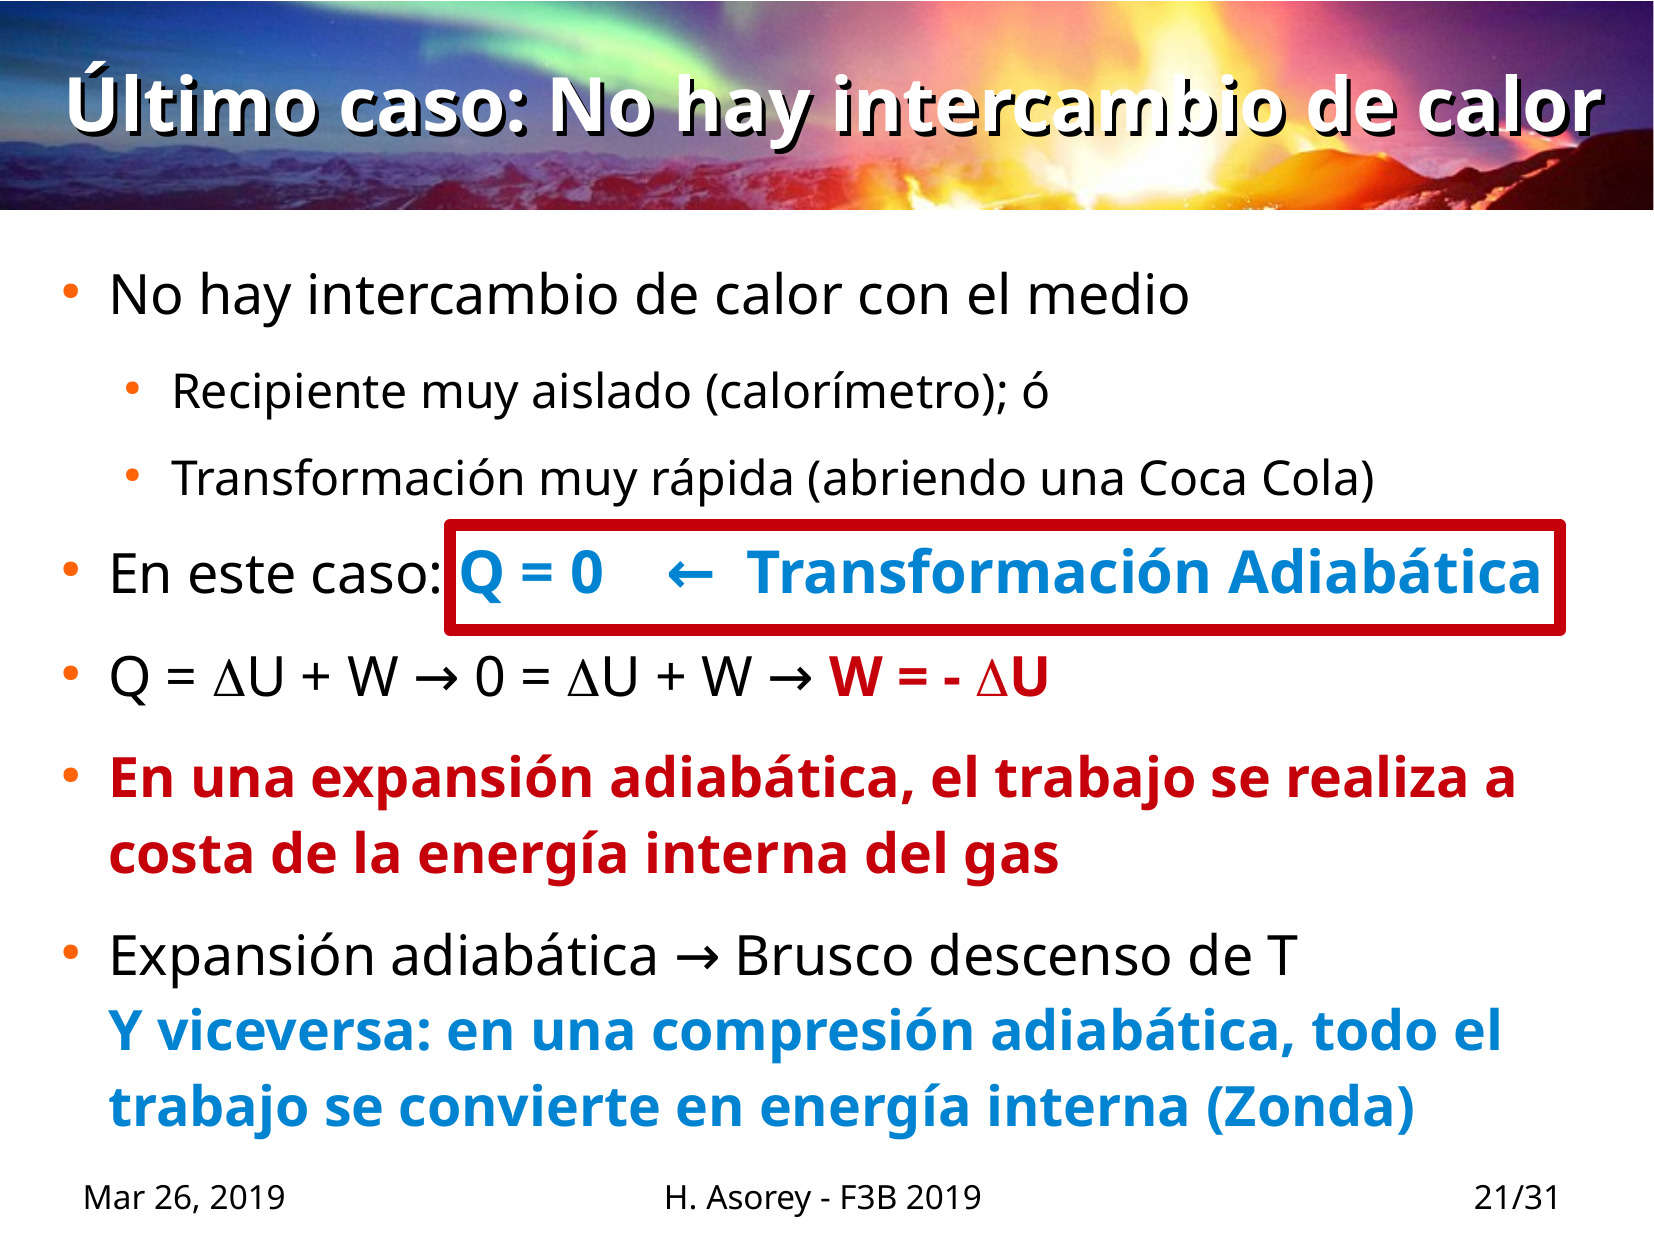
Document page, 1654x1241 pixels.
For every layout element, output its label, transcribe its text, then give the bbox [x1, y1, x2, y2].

picture [0, 1, 1654, 210]
title Último caso: No hay intercambio de calor [45, 15, 1606, 191]
list No hay intercambio de calor con el medio Recipiente muy aislado (calorímetro); ó Transformación muy rápida (abriendo una Coca Cola) En este caso: Q = 0 ← Transformación Adiabática Q = DU + W → 0 = DU + W → W = - DU En una expansión adiabática, el trabajo se realiza a costa de la energía interna del gas Expansión adiabática → Brusco descenso de T Y viceversa: en una compresión adiabática, todo el trabajo se convierte en energía interna (Zonda) [45, 255, 1606, 1156]
